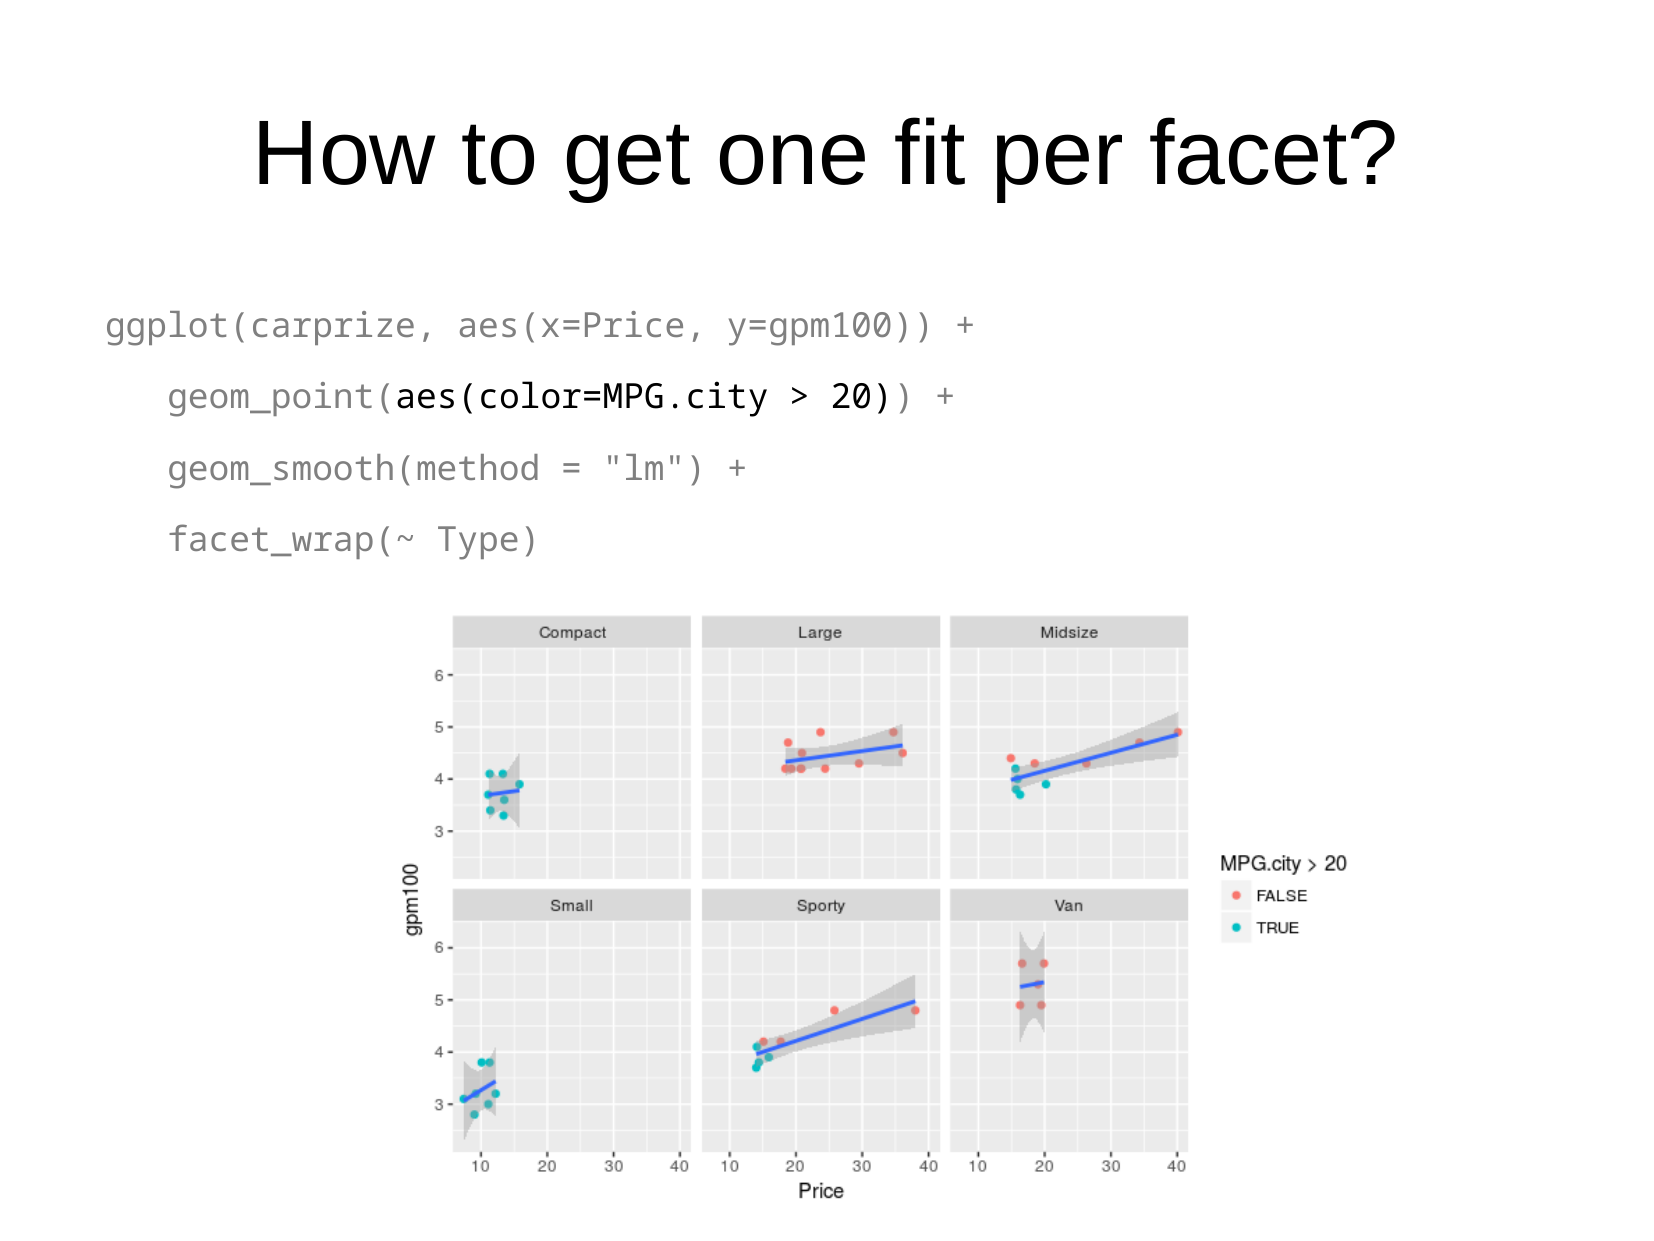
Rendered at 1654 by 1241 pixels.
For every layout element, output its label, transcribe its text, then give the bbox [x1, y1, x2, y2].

title How to get one fit per facet? [82, 49, 1571, 257]
list ggplot(carprize, aes(x=Price, y=gpm100)) + geom_point(aes(color=MPG.city > 20)) + geom_smooth(method = "lm") + facet_wrap(~ Type) [105, 300, 1594, 565]
picture [393, 606, 1368, 1208]
